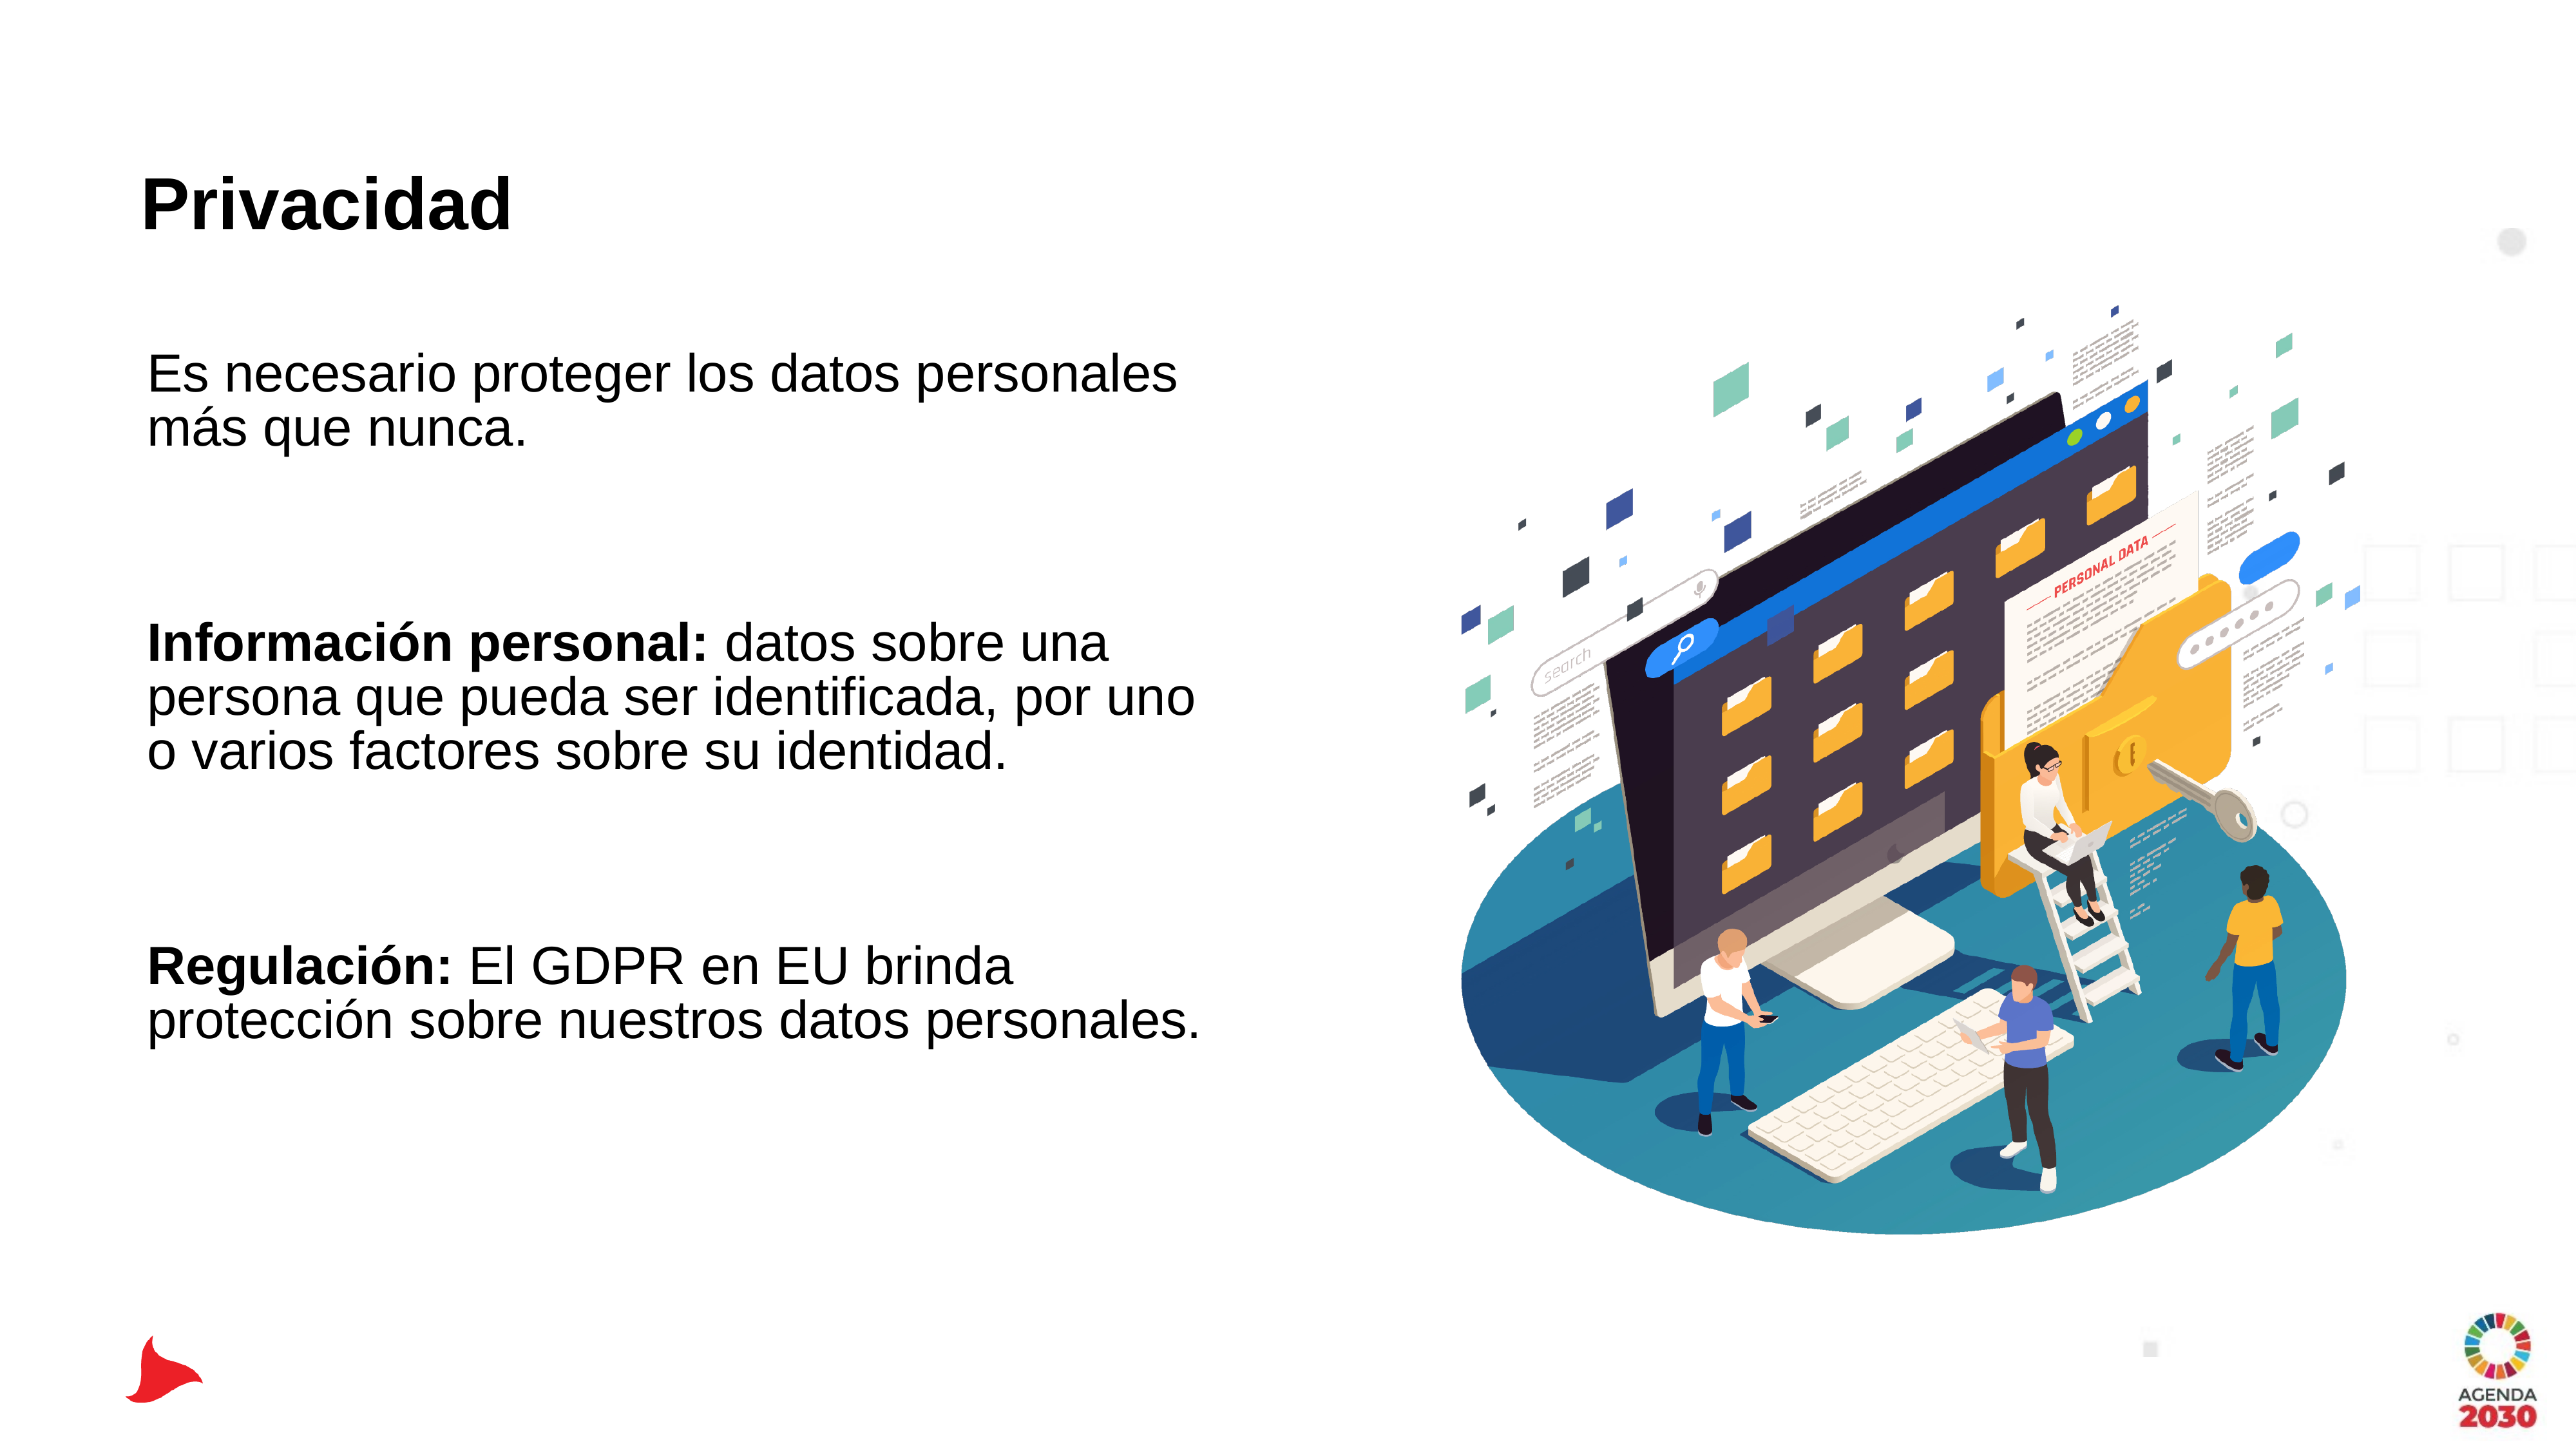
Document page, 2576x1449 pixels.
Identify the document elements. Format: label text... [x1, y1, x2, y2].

picture [126, 1336, 203, 1403]
picture [1314, 219, 2576, 1441]
title Privacidad [131, 77, 2454, 249]
list Es necesario proteger los datos personales más que nunca. Información personal: datos sobre una persona que pueda ser identificada, por uno o varios factores sobre su identidad. Regulación: El GDPR en EU brinda protección sobre nuestros datos personales. [128, 339, 1225, 1280]
